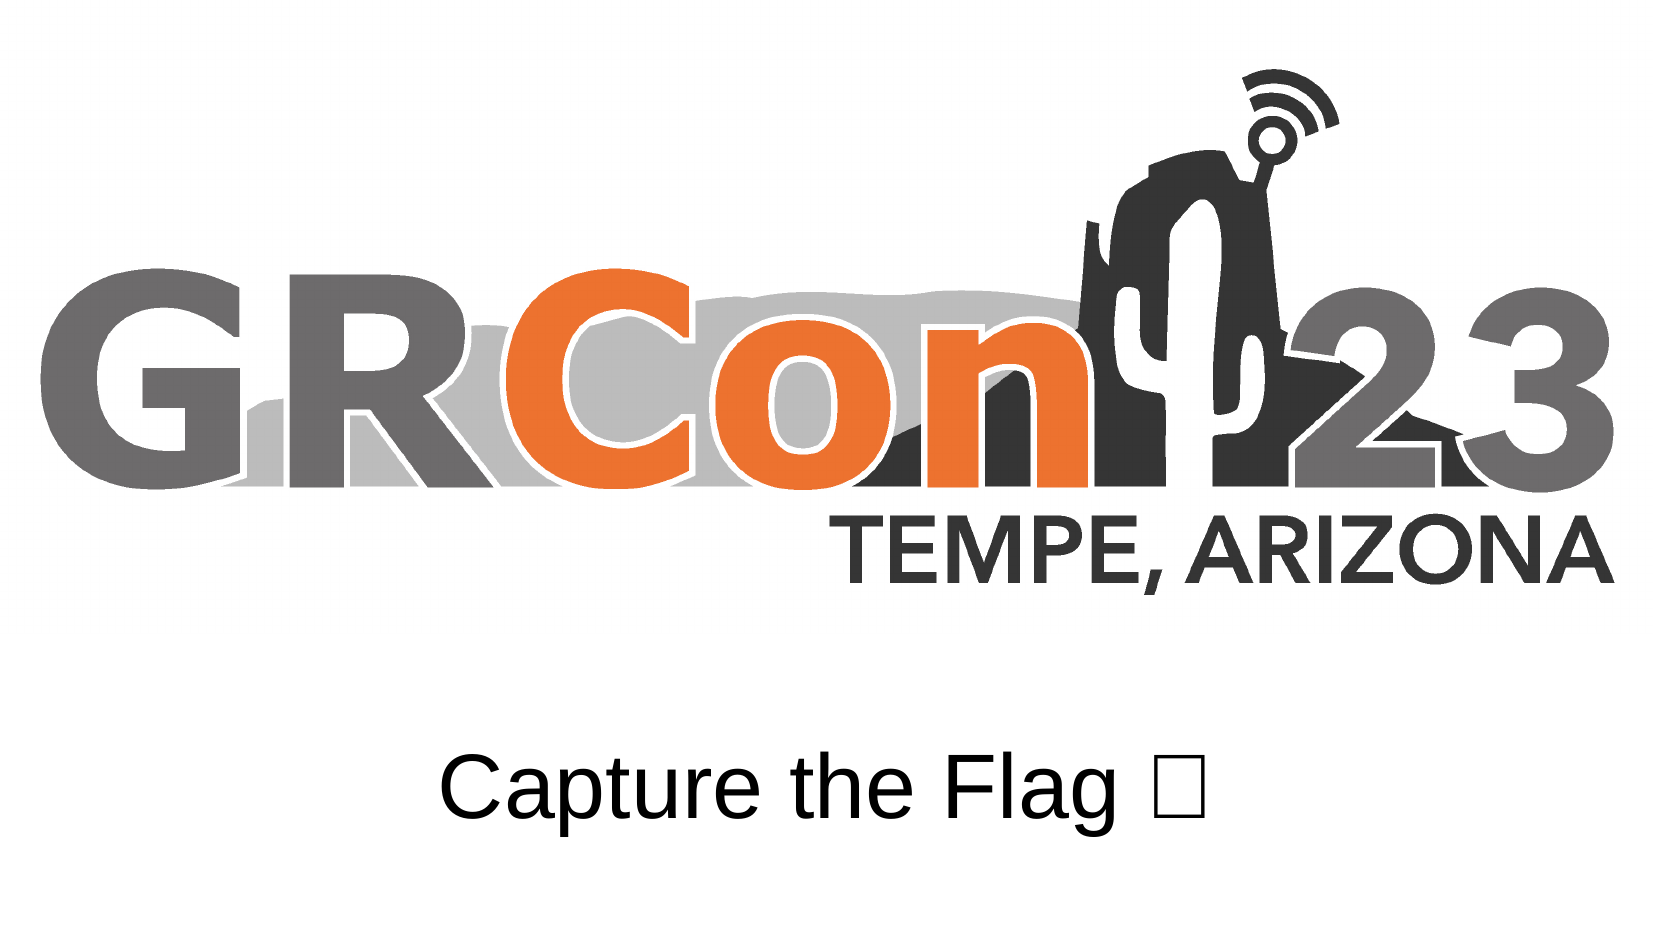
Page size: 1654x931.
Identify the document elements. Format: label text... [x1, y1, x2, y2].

title Capture the Flag 🚩 [0, 708, 1654, 864]
picture [0, 0, 1654, 634]
